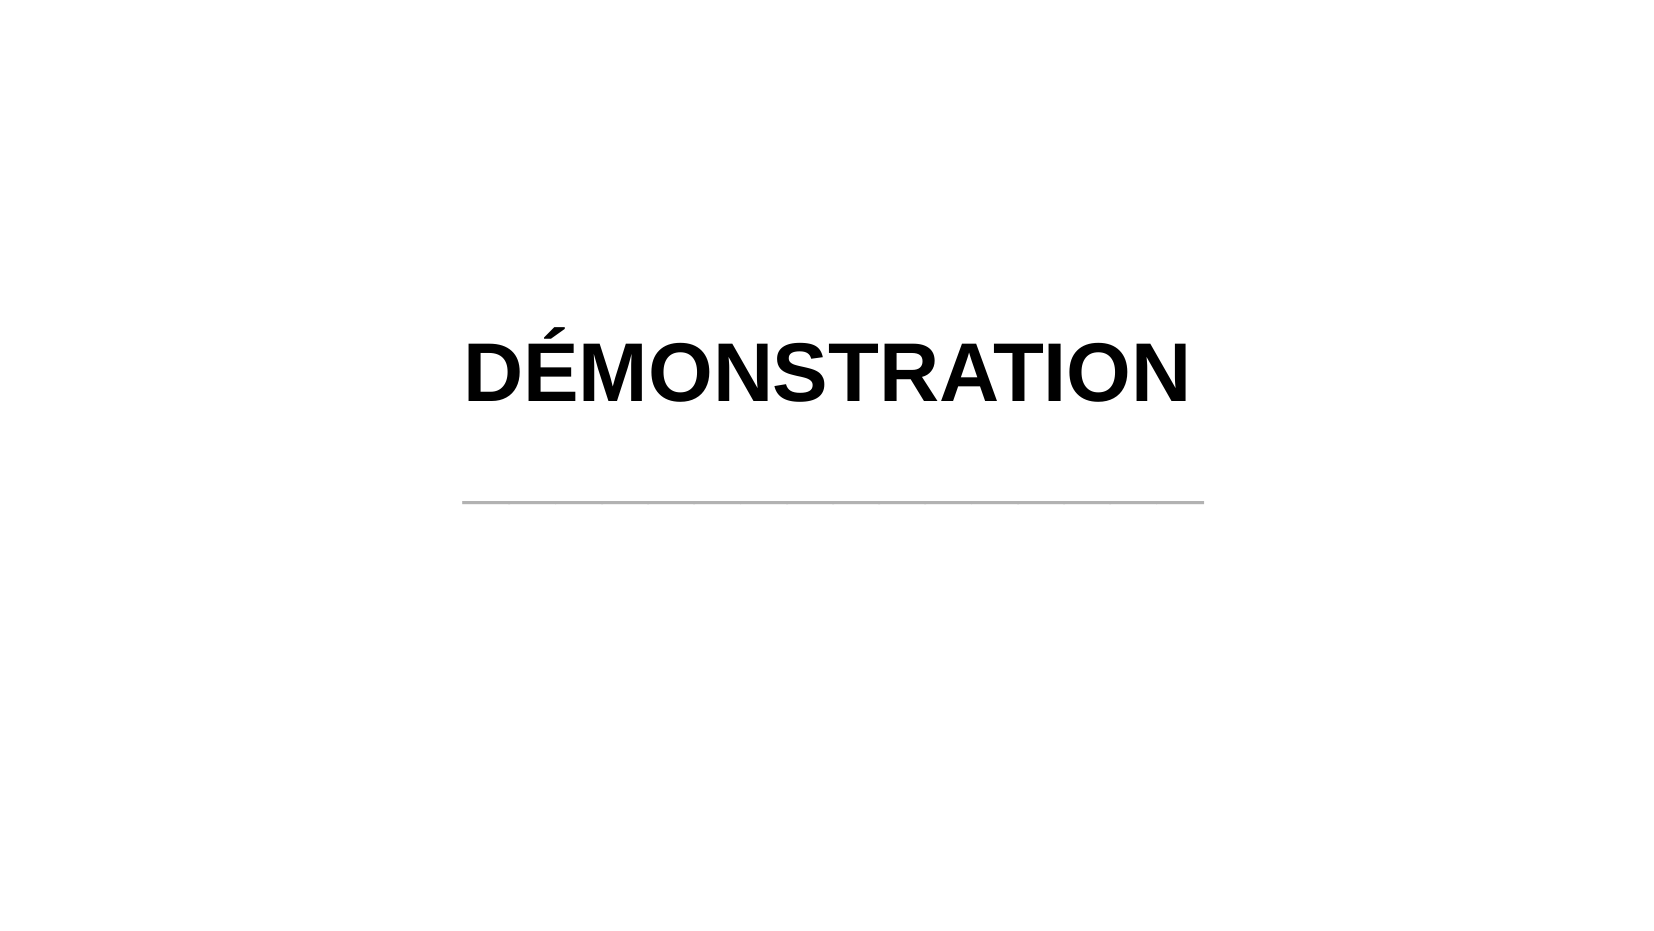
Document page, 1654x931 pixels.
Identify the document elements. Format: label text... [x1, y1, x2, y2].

text_box DÉMONSTRATION ________________ [448, 318, 1241, 520]
